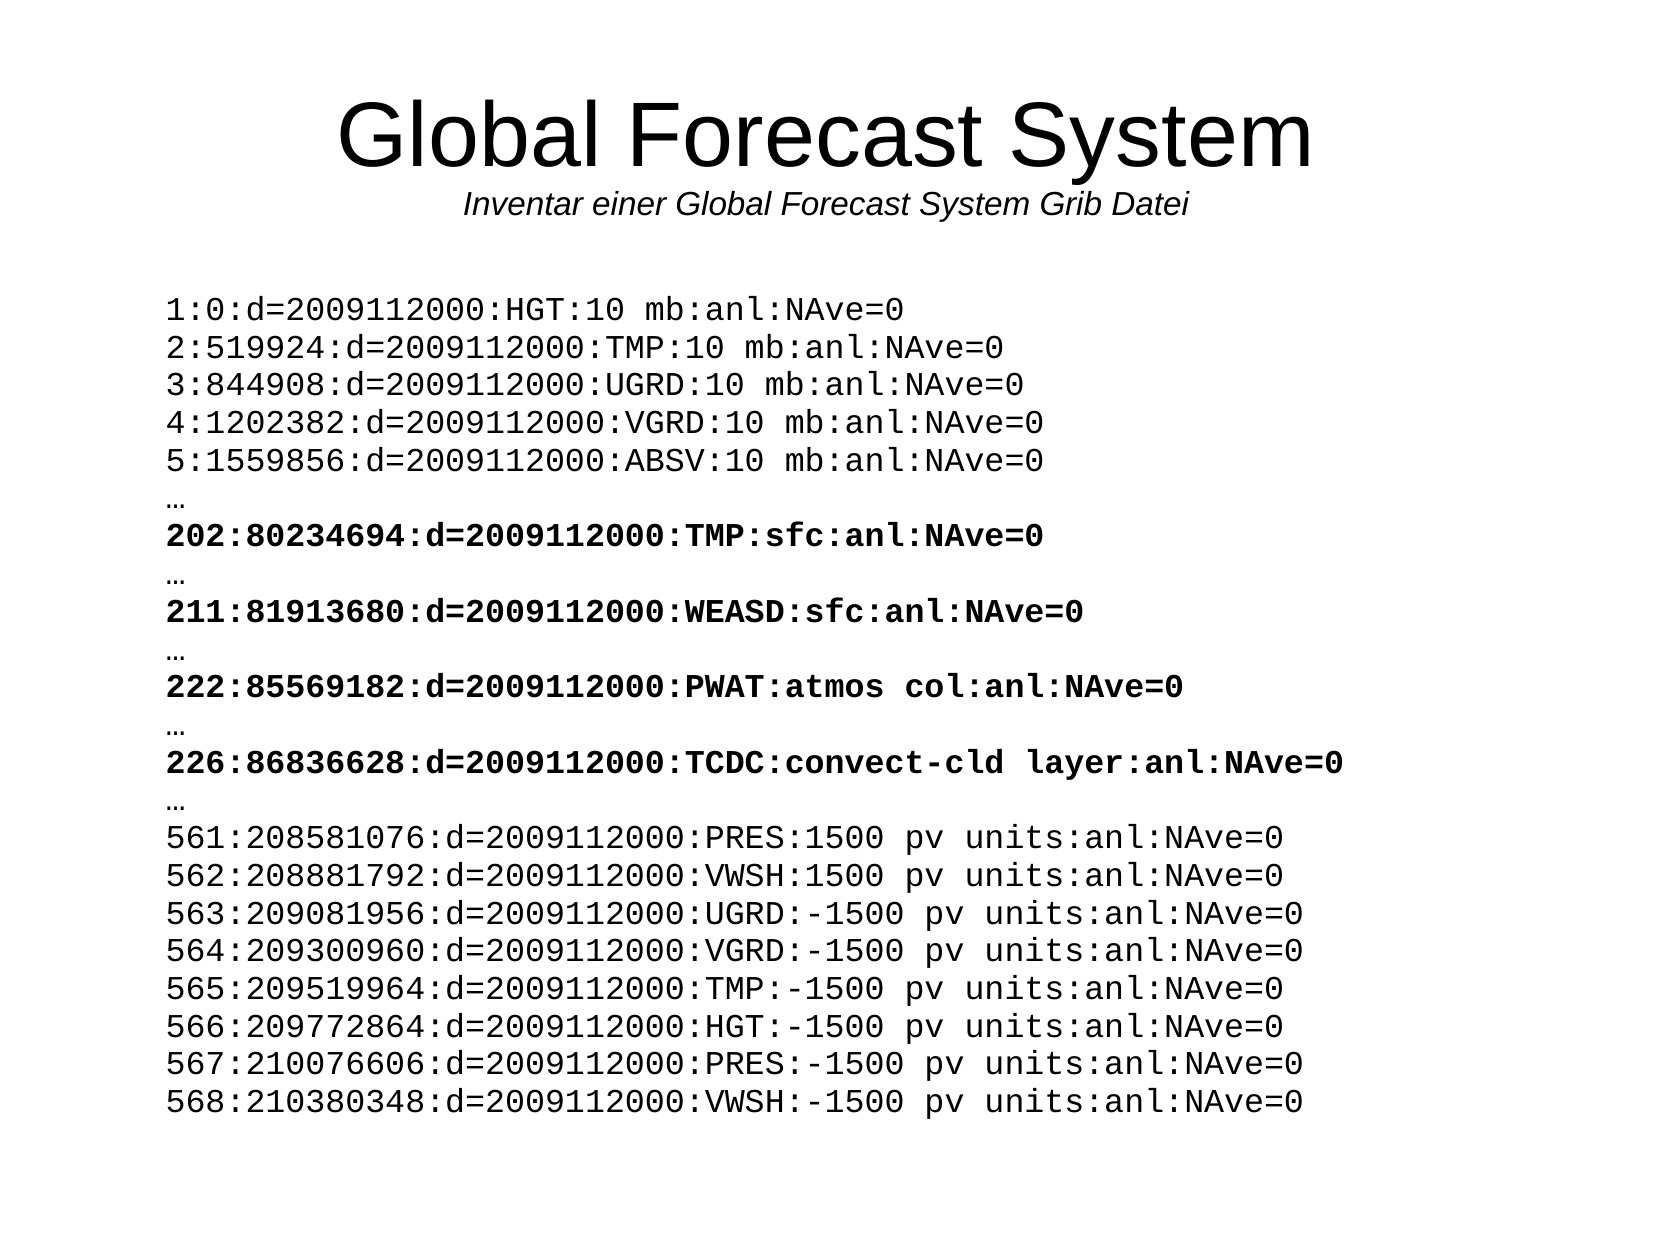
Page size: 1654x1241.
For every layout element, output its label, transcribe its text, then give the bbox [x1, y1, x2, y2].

text_box 1:0:d=2009112000:HGT:10 mb:anl:NAve=0 2:519924:d=2009112000:TMP:10 mb:anl:NAve=0 3:844908:d=2009112000:UGRD:10 mb:anl:NAve=0 4:1202382:d=2009112000:VGRD:10 mb:anl:NAve=0 5:1559856:d=2009112000:ABSV:10 mb:anl:NAve=0 … 202:80234694:d=2009112000:TMP:sfc:anl:NAve=0 … 211:81913680:d=2009112000:WEASD:sfc:anl:NAve=0 … 222:85569182:d=2009112000:PWAT:atmos col:anl:NAve=0 … 226:86836628:d=2009112000:TCDC:convect-cld layer:anl:NAve=0 … 561:208581076:d=2009112000:PRES:1500 pv units:anl:NAve=0 562:208881792:d=2009112000:VWSH:1500 pv units:anl:NAve=0 563:209081956:d=2009112000:UGRD:-1500 pv units:anl:NAve=0 564:209300960:d=2009112000:VGRD:-1500 pv units:anl:NAve=0 565:209519964:d=2009112000:TMP:-1500 pv units:anl:NAve=0 566:209772864:d=2009112000:HGT:-1500 pv units:anl:NAve=0 567:210076606:d=2009112000:PRES:-1500 pv units:anl:NAve=0 568:210380348:d=2009112000:VWSH:-1500 pv units:anl:NAve=0 [165, 279, 1488, 1174]
title Global Forecast System Inventar einer Global Forecast System Grib Datei [82, 49, 1571, 257]
